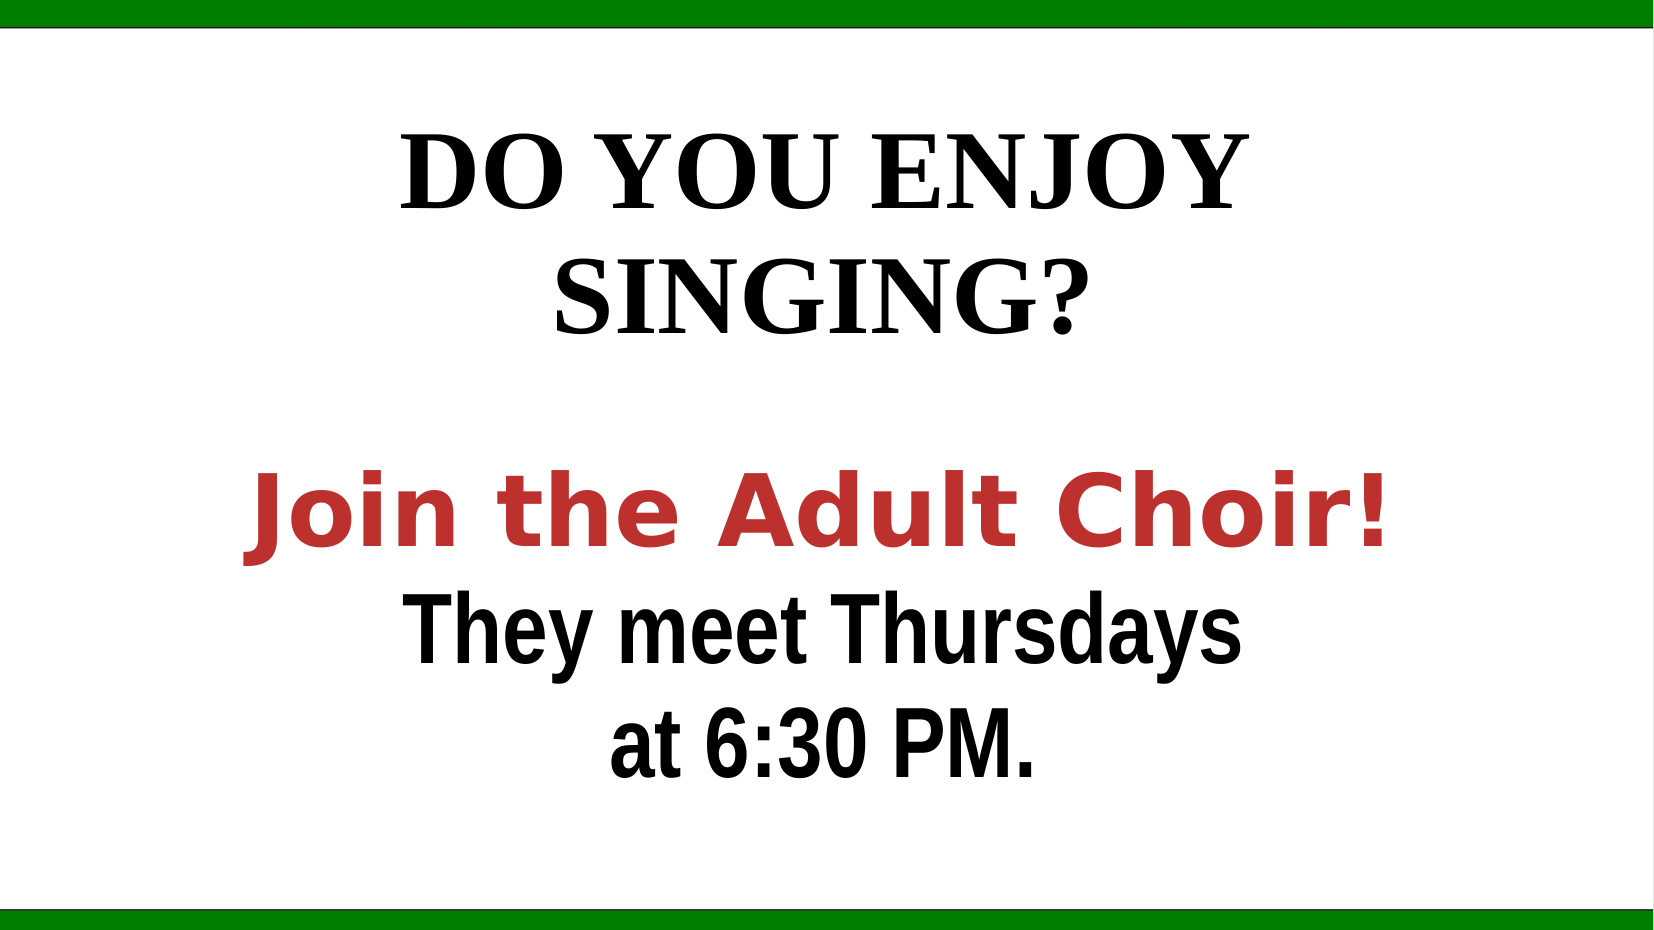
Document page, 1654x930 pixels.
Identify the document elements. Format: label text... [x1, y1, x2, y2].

picture [0, 0, 1654, 930]
text_box DO YOU ENJOY SINGING? Join the Adult Choir! They meet Thursdays at 6:30 PM. [141, 101, 1507, 807]
